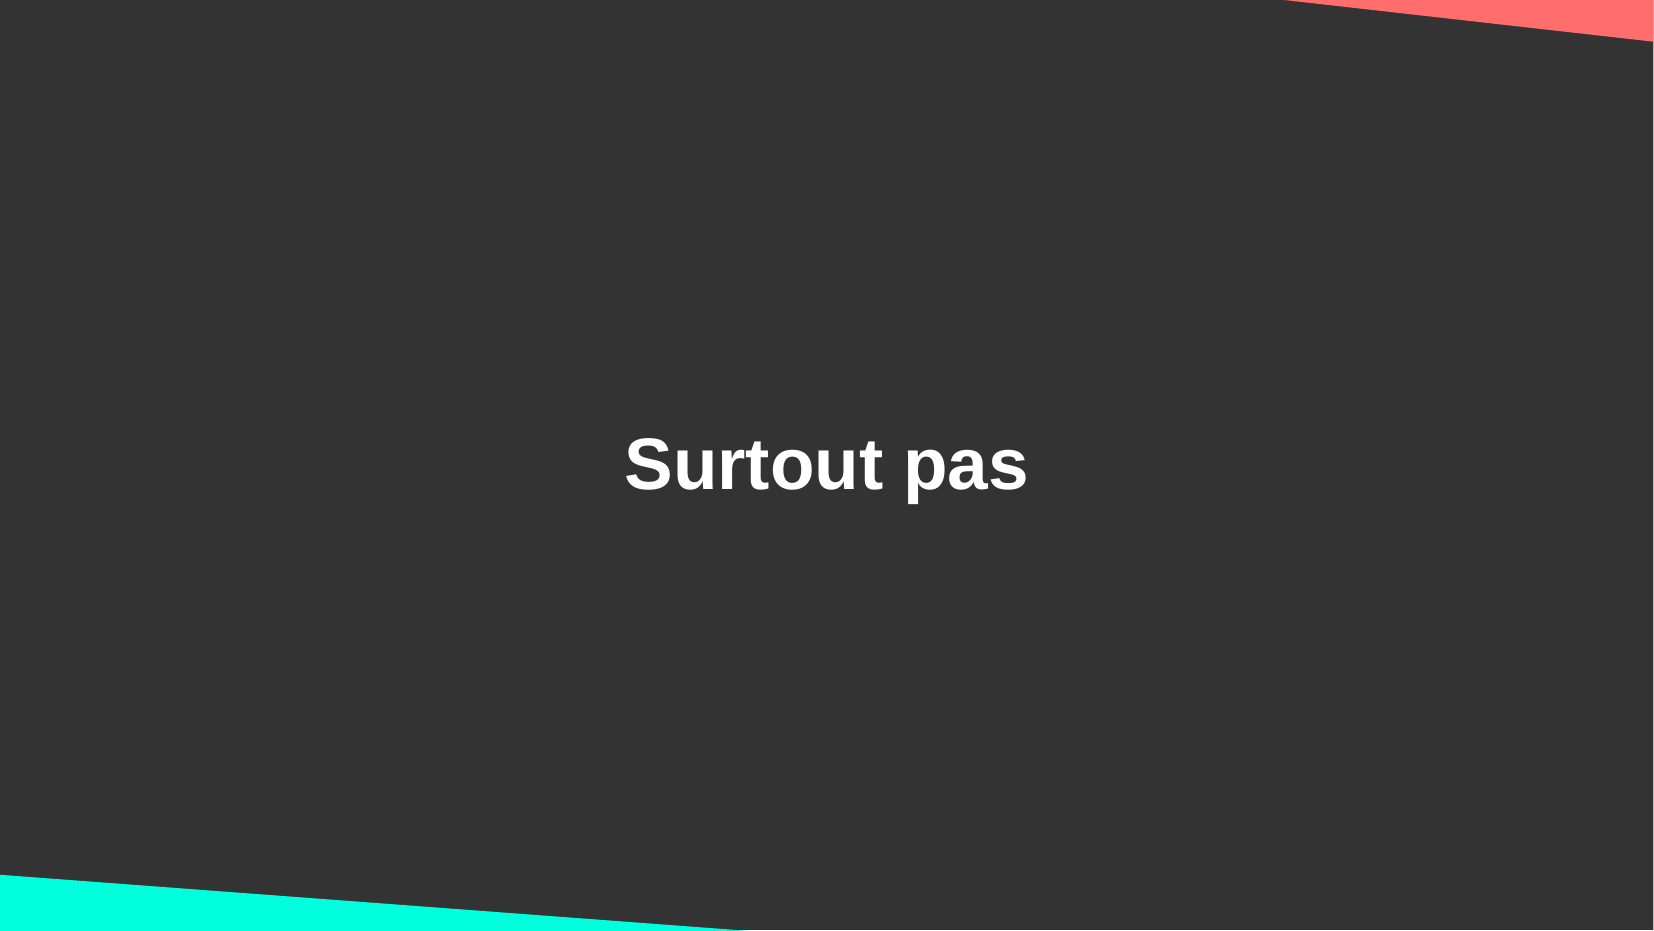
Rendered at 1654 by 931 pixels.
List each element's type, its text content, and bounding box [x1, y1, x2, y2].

title Surtout pas [31, 423, 1622, 507]
text_box [1284, 0, 1654, 42]
